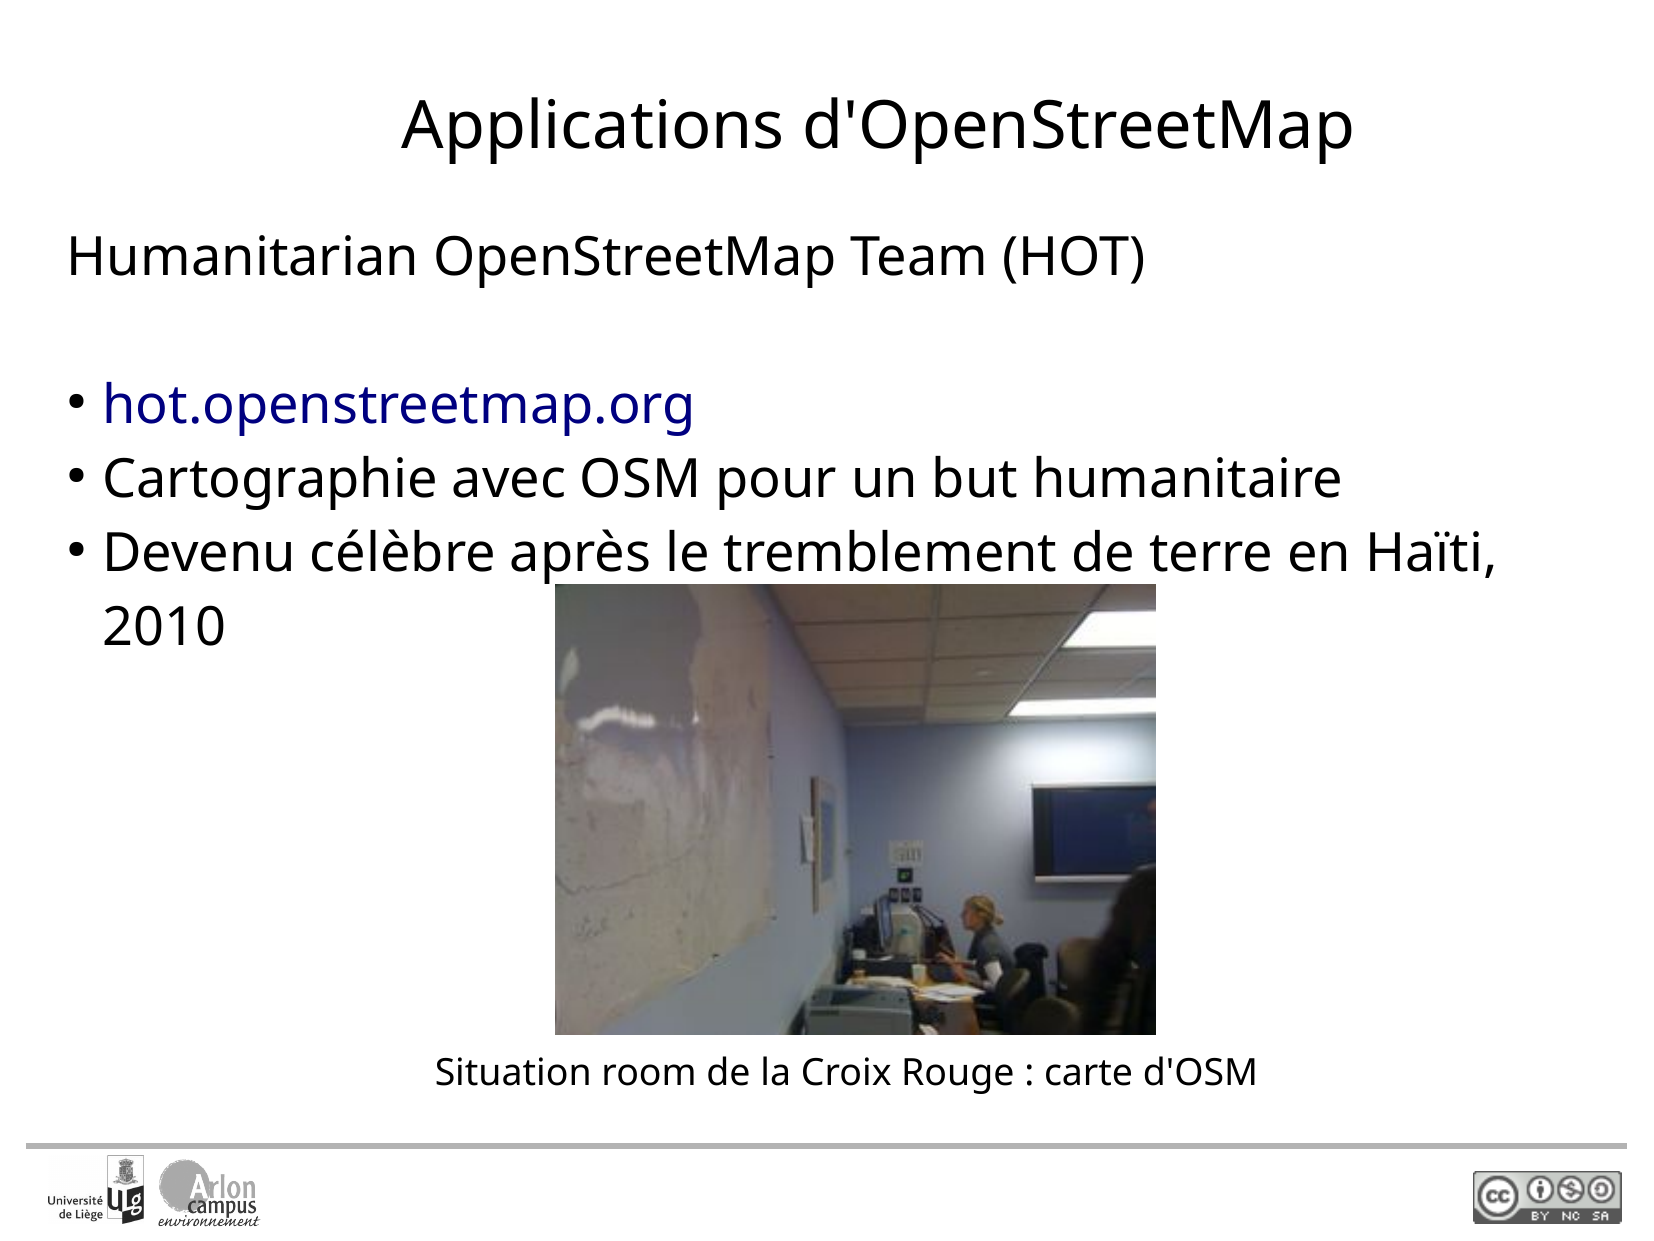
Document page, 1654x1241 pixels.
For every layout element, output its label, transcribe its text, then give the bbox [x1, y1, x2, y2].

picture [157, 1158, 261, 1227]
picture [48, 1155, 144, 1224]
picture [555, 584, 1156, 1036]
text_box Humanitarian OpenStreetMap Team (HOT) hot.openstreetmap.org Cartographie avec OSM pour un but humanitaire Devenu célèbre après le tremblement de terre en Haïti, 2010 [52, 210, 1576, 715]
title Applications d'OpenStreetMap [135, 18, 1624, 226]
text_box Situation room de la Croix Rouge : carte d'OSM [420, 1038, 1396, 1096]
list [52, 221, 1589, 1107]
